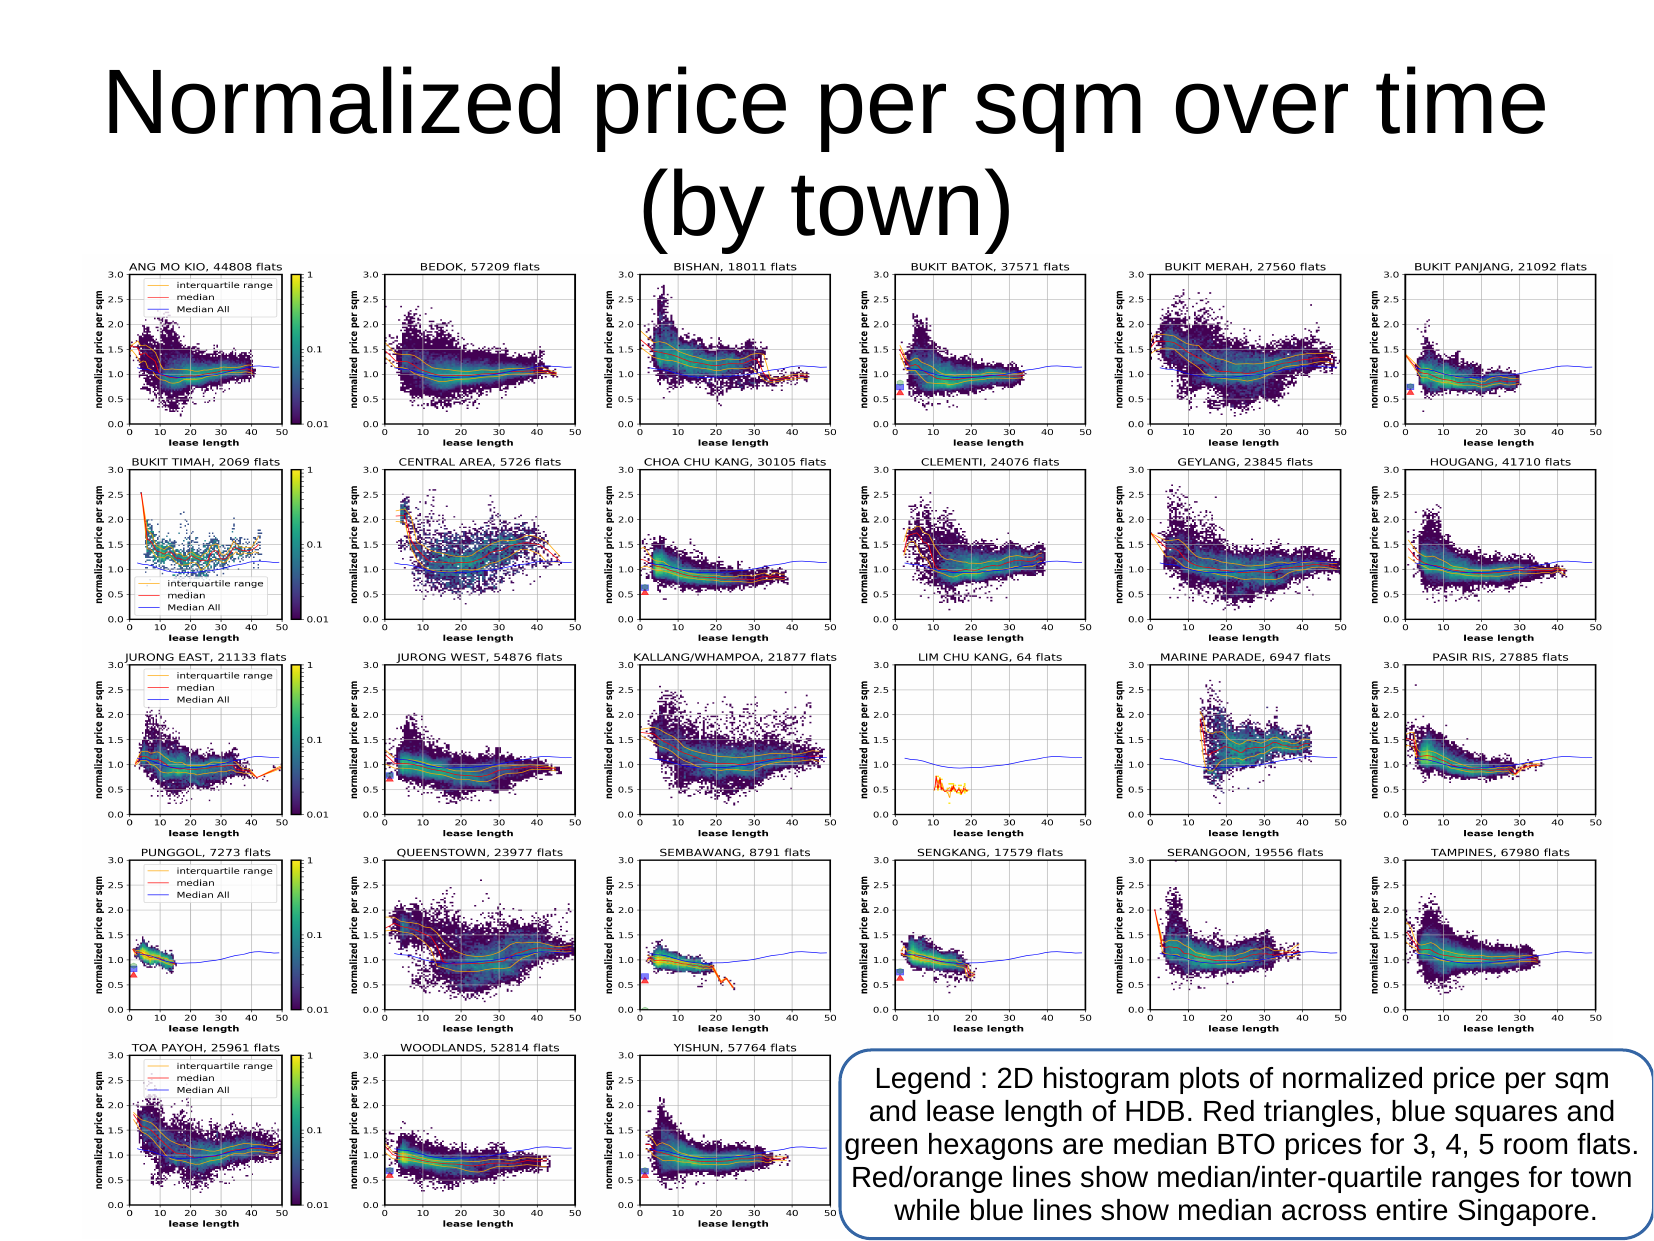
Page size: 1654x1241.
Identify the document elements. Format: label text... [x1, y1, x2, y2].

picture [82, 254, 1613, 1239]
text_box Legend : 2D histogram plots of normalized price per sqm and lease length of HDB. Red triangles, blue squares and green hexagons are median BTO prices for 3, 4, 5 room flats. Red/orange lines show median/inter-quartile ranges for town while blue lines show median across entire Singapore. [840, 1049, 1654, 1239]
title Normalized price per sqm over time (by town) [82, 49, 1571, 254]
